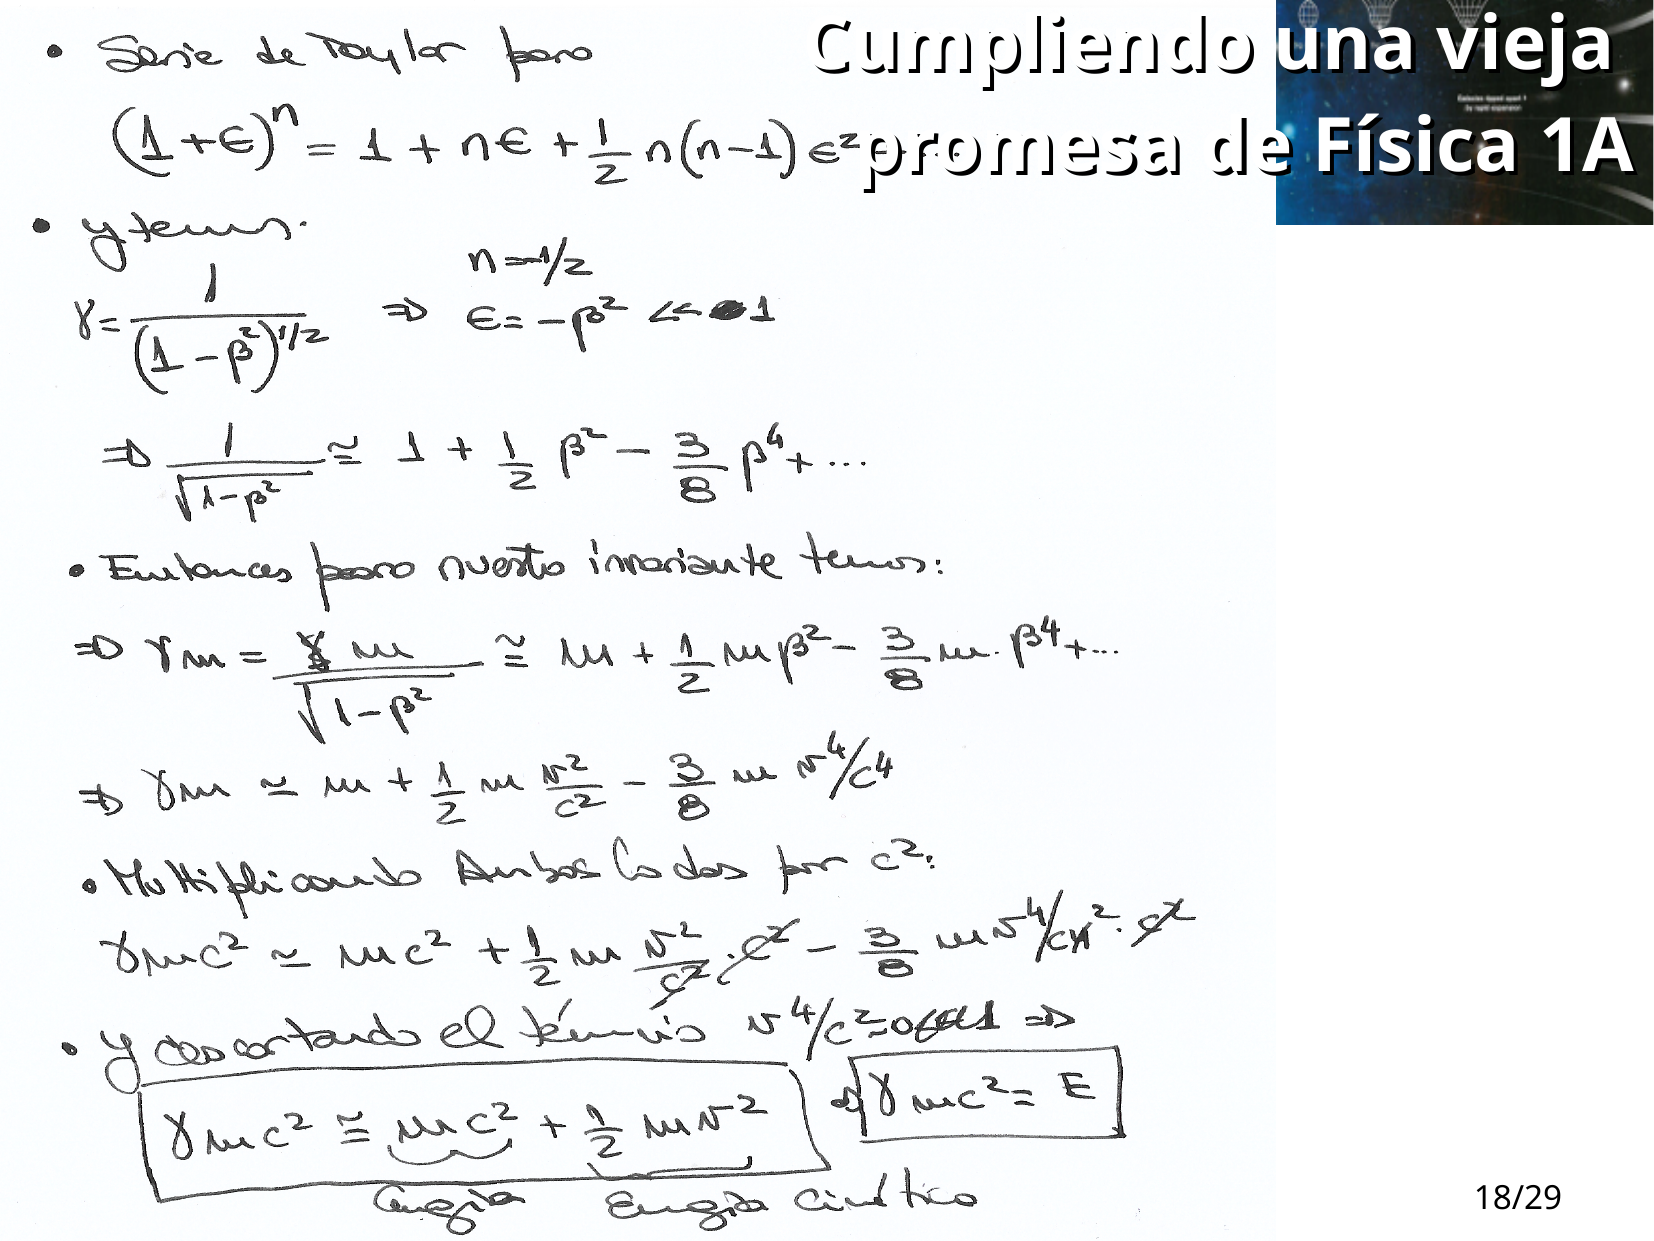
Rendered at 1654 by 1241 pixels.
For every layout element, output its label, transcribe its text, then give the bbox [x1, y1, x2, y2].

title Cumpliendo una vieja promesa de Física 1A [75, 0, 1636, 183]
picture [0, 0, 1654, 1241]
